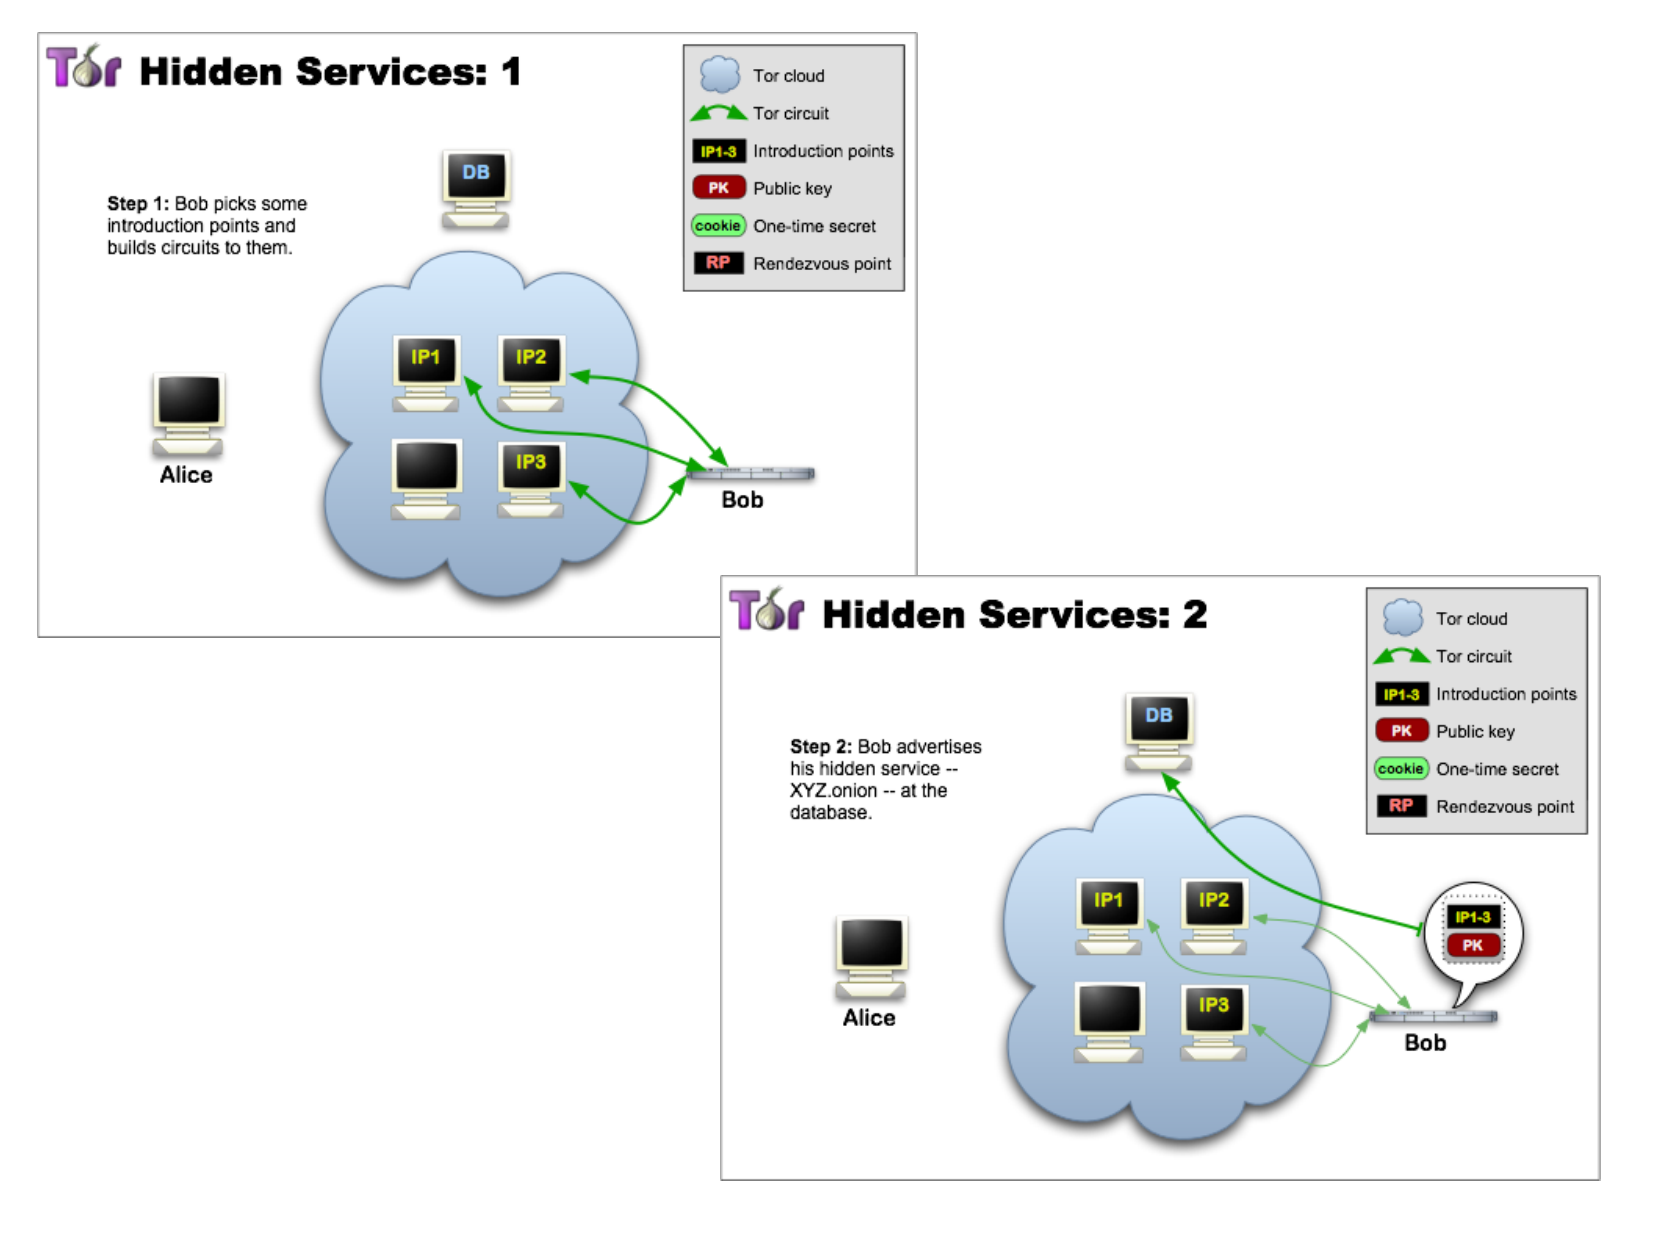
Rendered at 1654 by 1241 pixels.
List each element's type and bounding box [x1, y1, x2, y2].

picture [37, 32, 1601, 1181]
